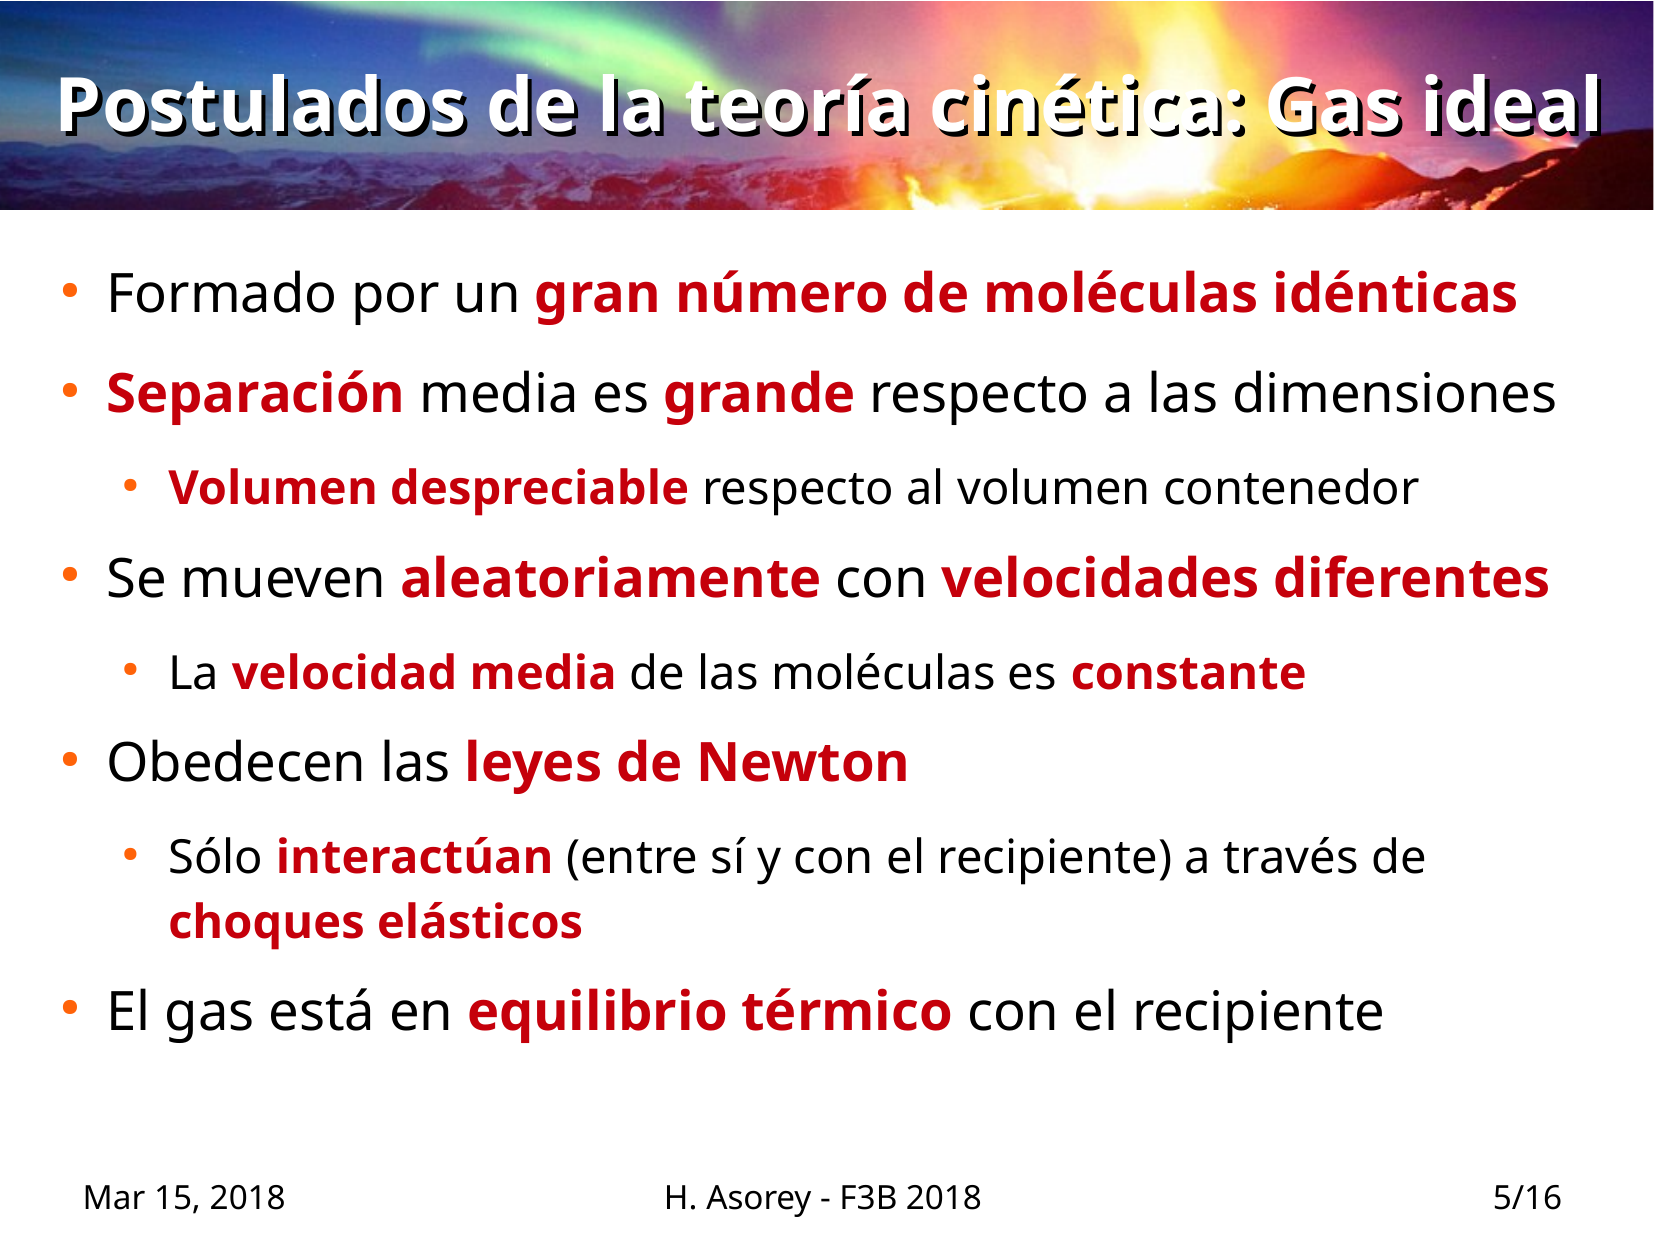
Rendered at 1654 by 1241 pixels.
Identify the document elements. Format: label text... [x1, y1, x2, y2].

picture [0, 1, 1654, 210]
list Formado por un gran número de moléculas idénticas Separación media es grande respecto a las dimensiones Volumen despreciable respecto al volumen contenedor Se mueven aleatoriamente con velocidades diferentes La velocidad media de las moléculas es constante Obedecen las leyes de Newton Sólo interactúan (entre sí y con el recipiente) a través de choques elásticos El gas está en equilibrio térmico con el recipiente [45, 255, 1606, 1156]
title Postulados de la teoría cinética: Gas ideal [45, 15, 1606, 191]
